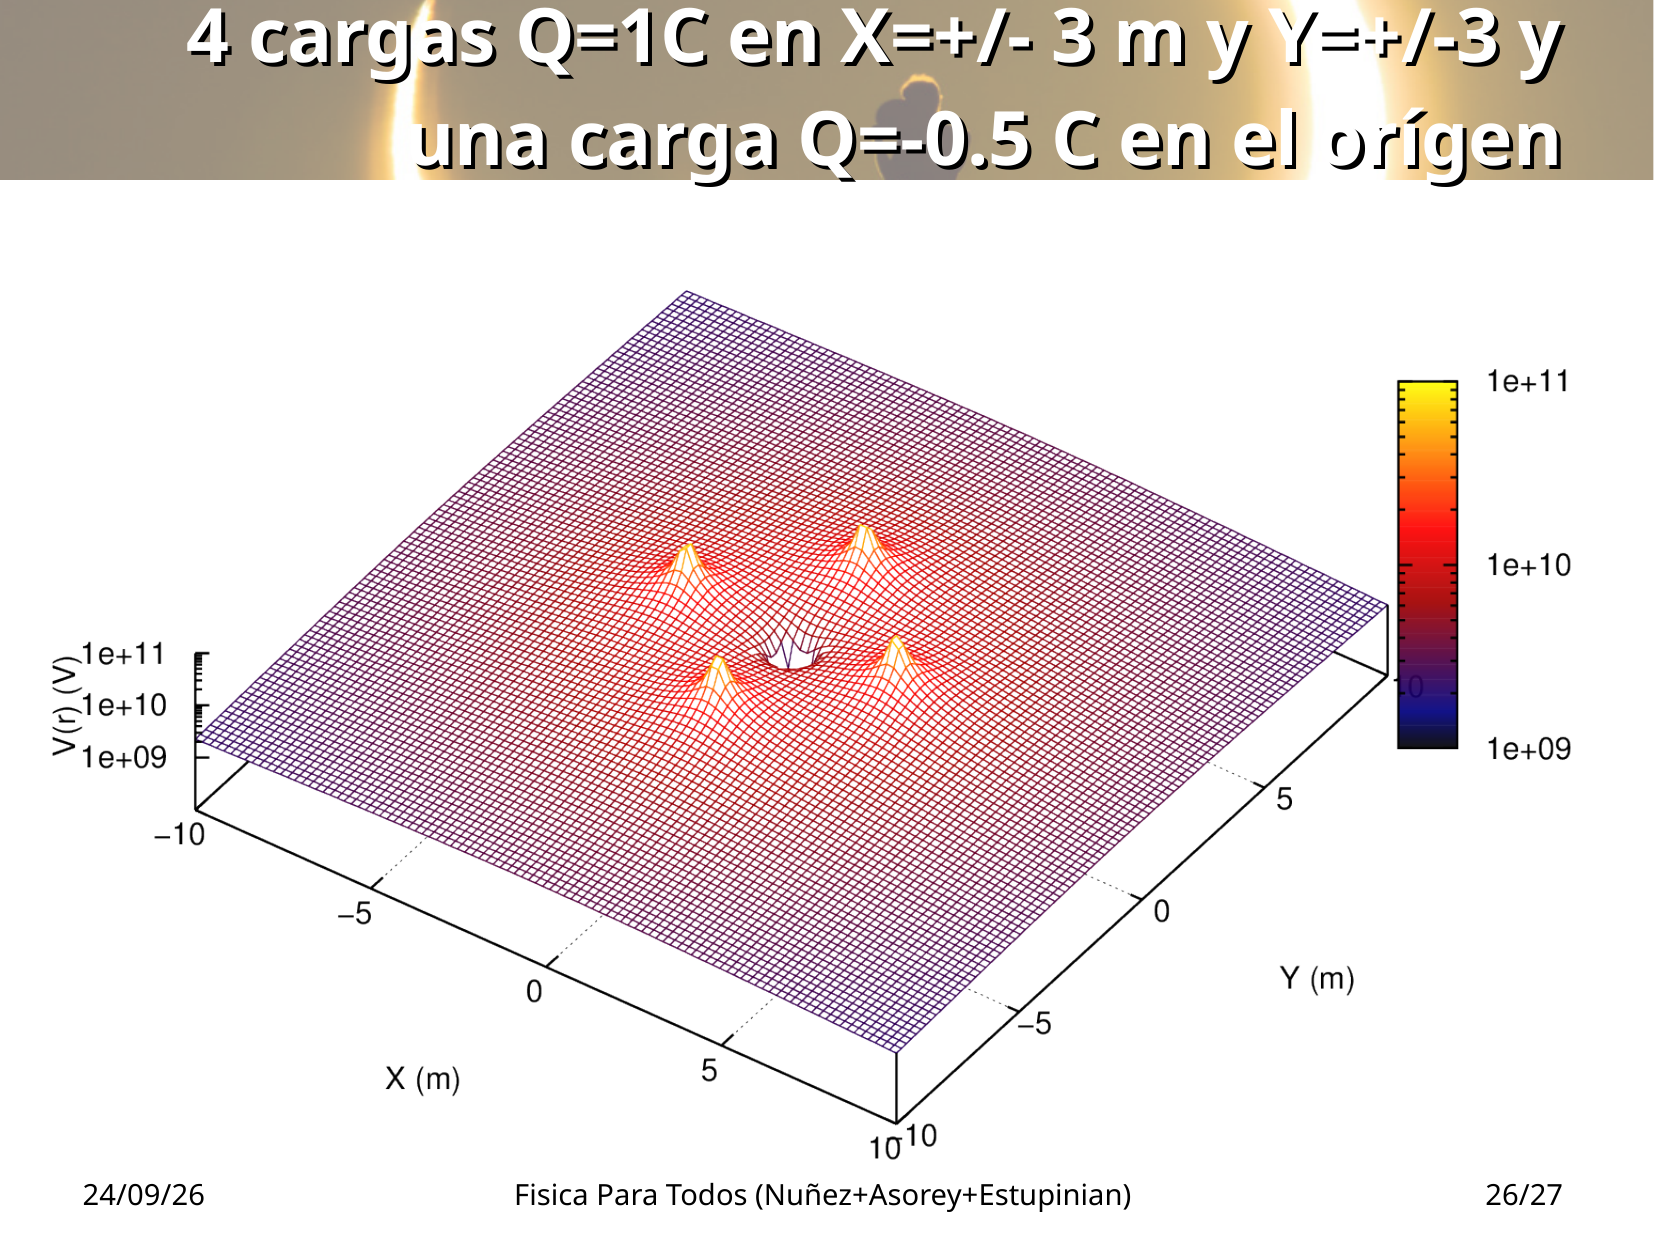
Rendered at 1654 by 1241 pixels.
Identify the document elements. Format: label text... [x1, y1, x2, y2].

title 4 cargas Q=1C en X=+/- 3 m y Y=+/-3 y una carga Q=-0.5 C en el orígen [75, 0, 1564, 119]
picture [0, 0, 1654, 1241]
